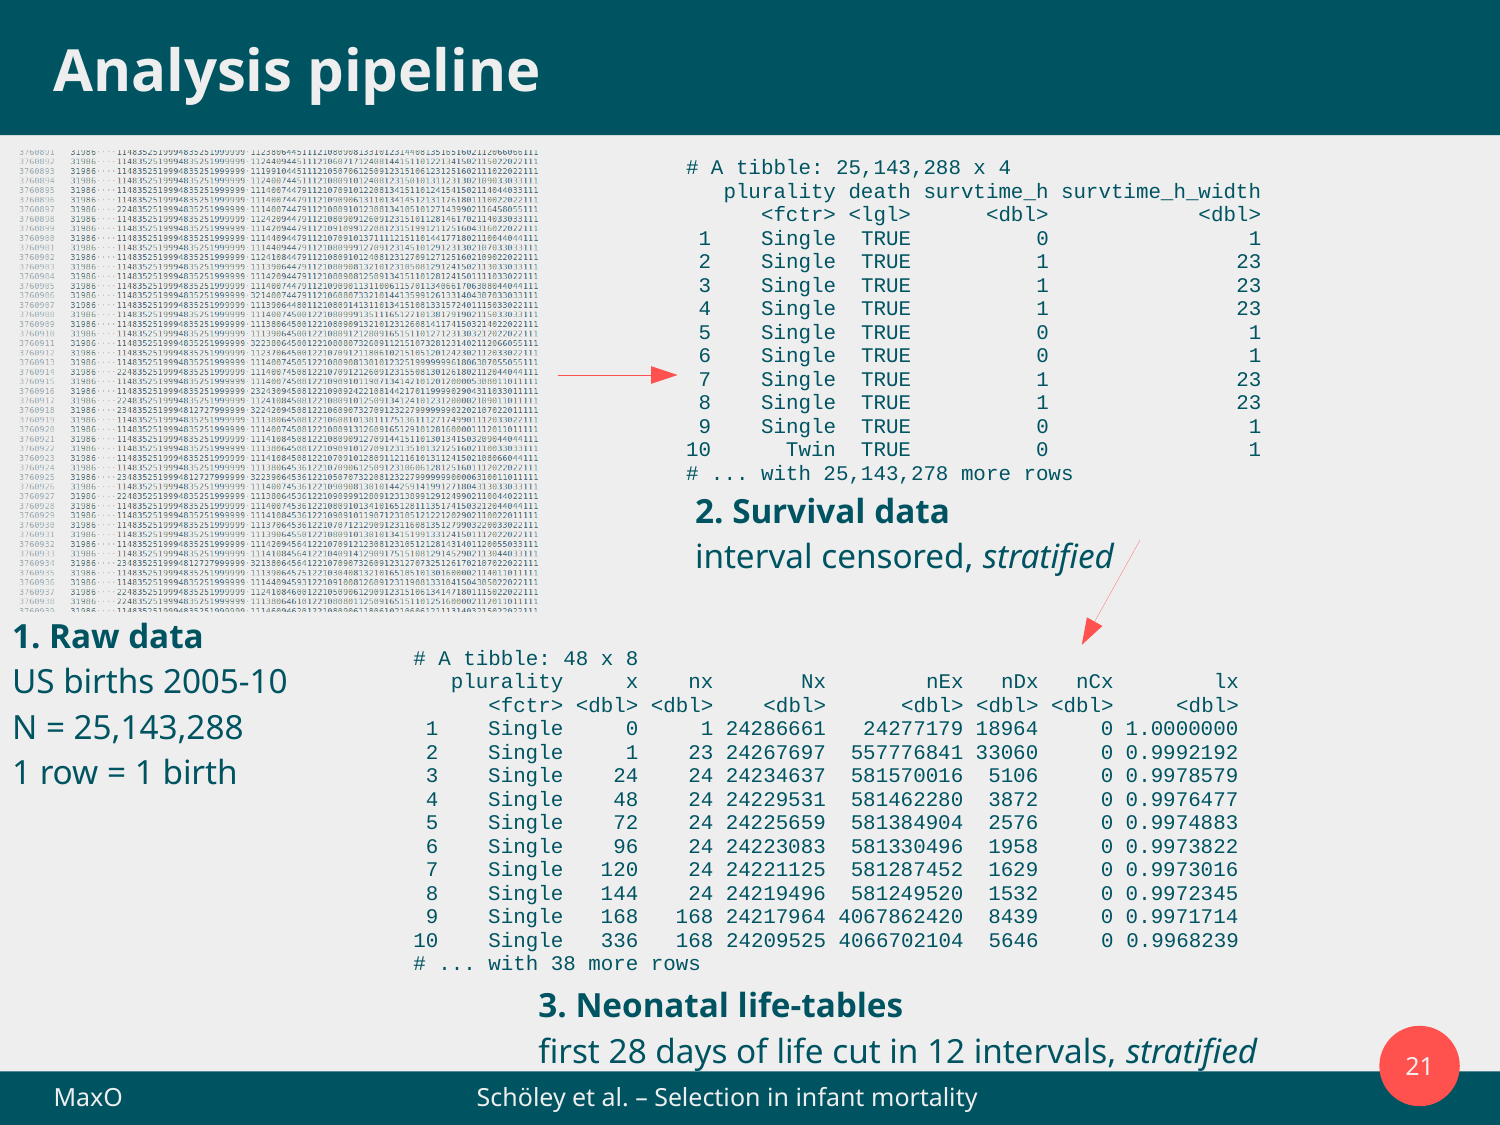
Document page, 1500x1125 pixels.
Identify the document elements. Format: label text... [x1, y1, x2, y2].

picture [15, 150, 541, 612]
text_box 1. Raw data US births 2005-10 N = 25,143,288 1 row = 1 birth [0, 605, 291, 780]
text_box # A tibble: 25,143,288 x 4 plurality death survtime_h survtime_h_width <fctr> <lgl> <dbl> <dbl> 1 Single TRUE 0 1 2 Single TRUE 1 23 3 Single TRUE 1 23 4 Single TRUE 1 23 5 Single TRUE 0 1 6 Single TRUE 0 1 7 Single TRUE 1 23 8 Single TRUE 1 23 9 Single TRUE 0 1 10 Twin TRUE 0 1 # ... with 25,143,278 more rows [671, 149, 1277, 494]
text_box 3. Neonatal life-tables first 28 days of life cut in 12 intervals, stratified [523, 975, 1241, 1078]
title Analysis pipeline [53, 0, 1447, 141]
text_box 2. Survival data interval censored, stratified [680, 480, 1108, 583]
text_box # A tibble: 48 x 8 plurality x nx Nx nEx nDx nCx lx <fctr> <dbl> <dbl> <dbl> <dbl> <dbl> <dbl> <dbl> 1 Single 0 1 24286661 24277179 18964 0 1.0000000 2 Single 1 23 24267697 557776841 33060 0 0.9992192 3 Single 24 24 24234637 581570016 5106 0 0.9978579 4 Single 48 24 24229531 581462280 3872 0 0.9976477 5 Single 72 24 24225659 581384904 2576 0 0.9974883 6 Single 96 24 24223083 581330496 1958 0 0.9973822 7 Single 120 24 24221125 581287452 1629 0 0.9973016 8 Single 144 24 24219496 581249520 1532 0 0.9972345 9 Single 168 168 24217964 4067862420 8439 0 0.9971714 10 Single 336 168 24209525 4066702104 5646 0 0.9968239 # ... with 38 more rows [398, 640, 1254, 985]
